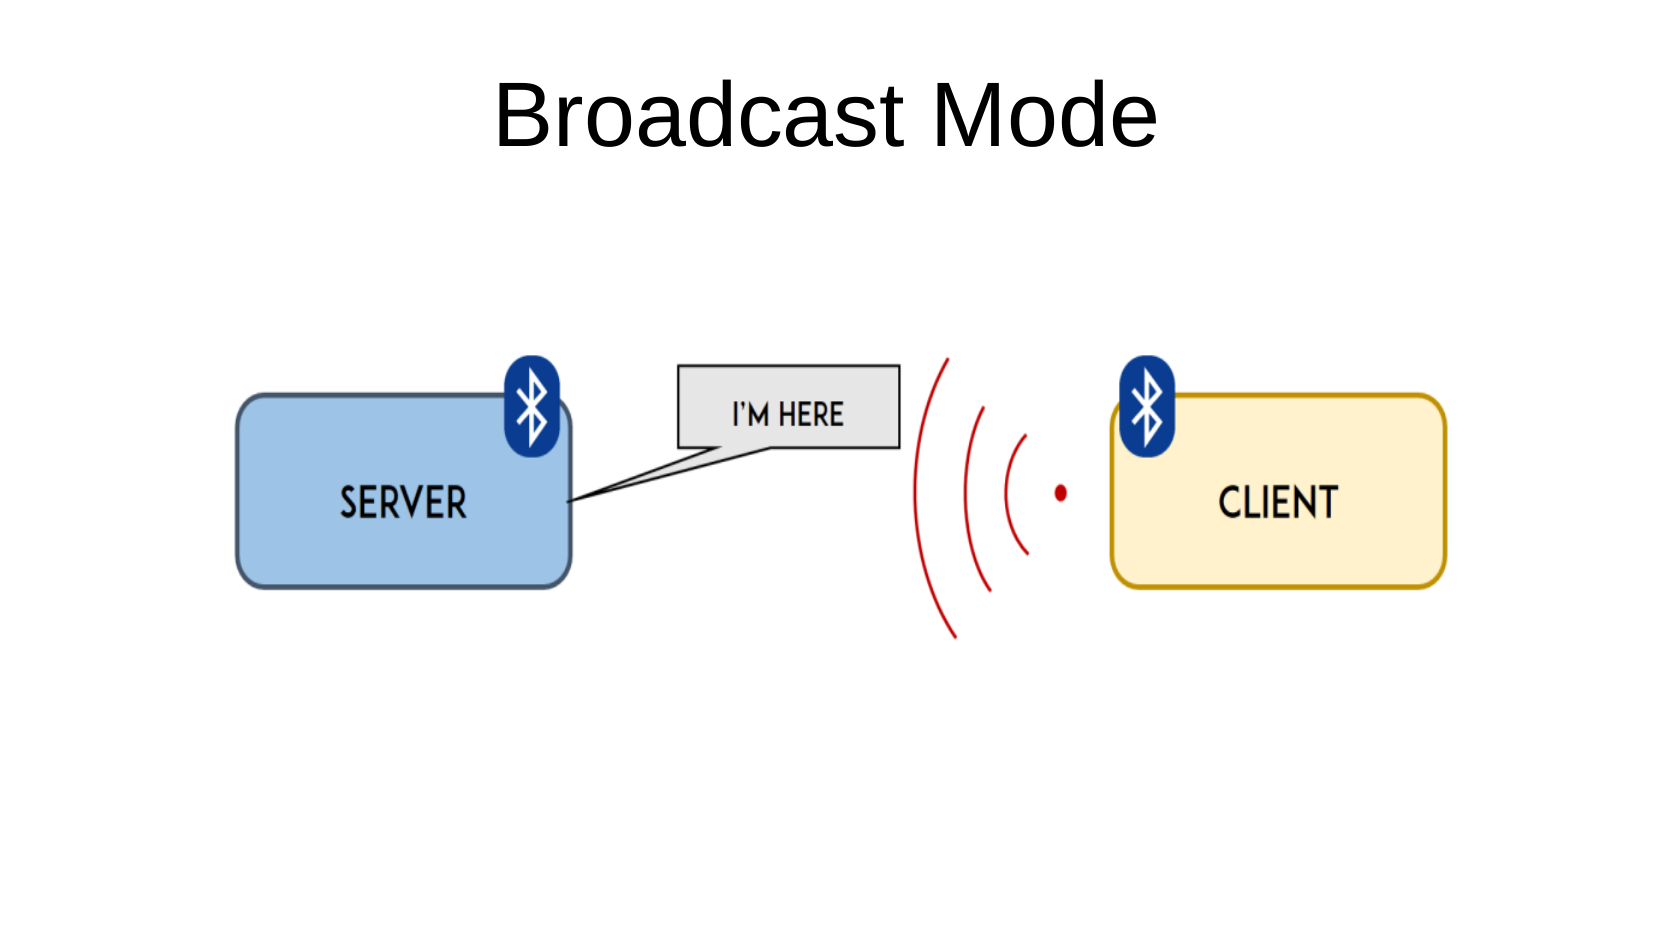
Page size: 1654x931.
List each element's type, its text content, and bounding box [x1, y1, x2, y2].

picture [225, 344, 1456, 646]
title Broadcast Mode [82, 37, 1571, 193]
